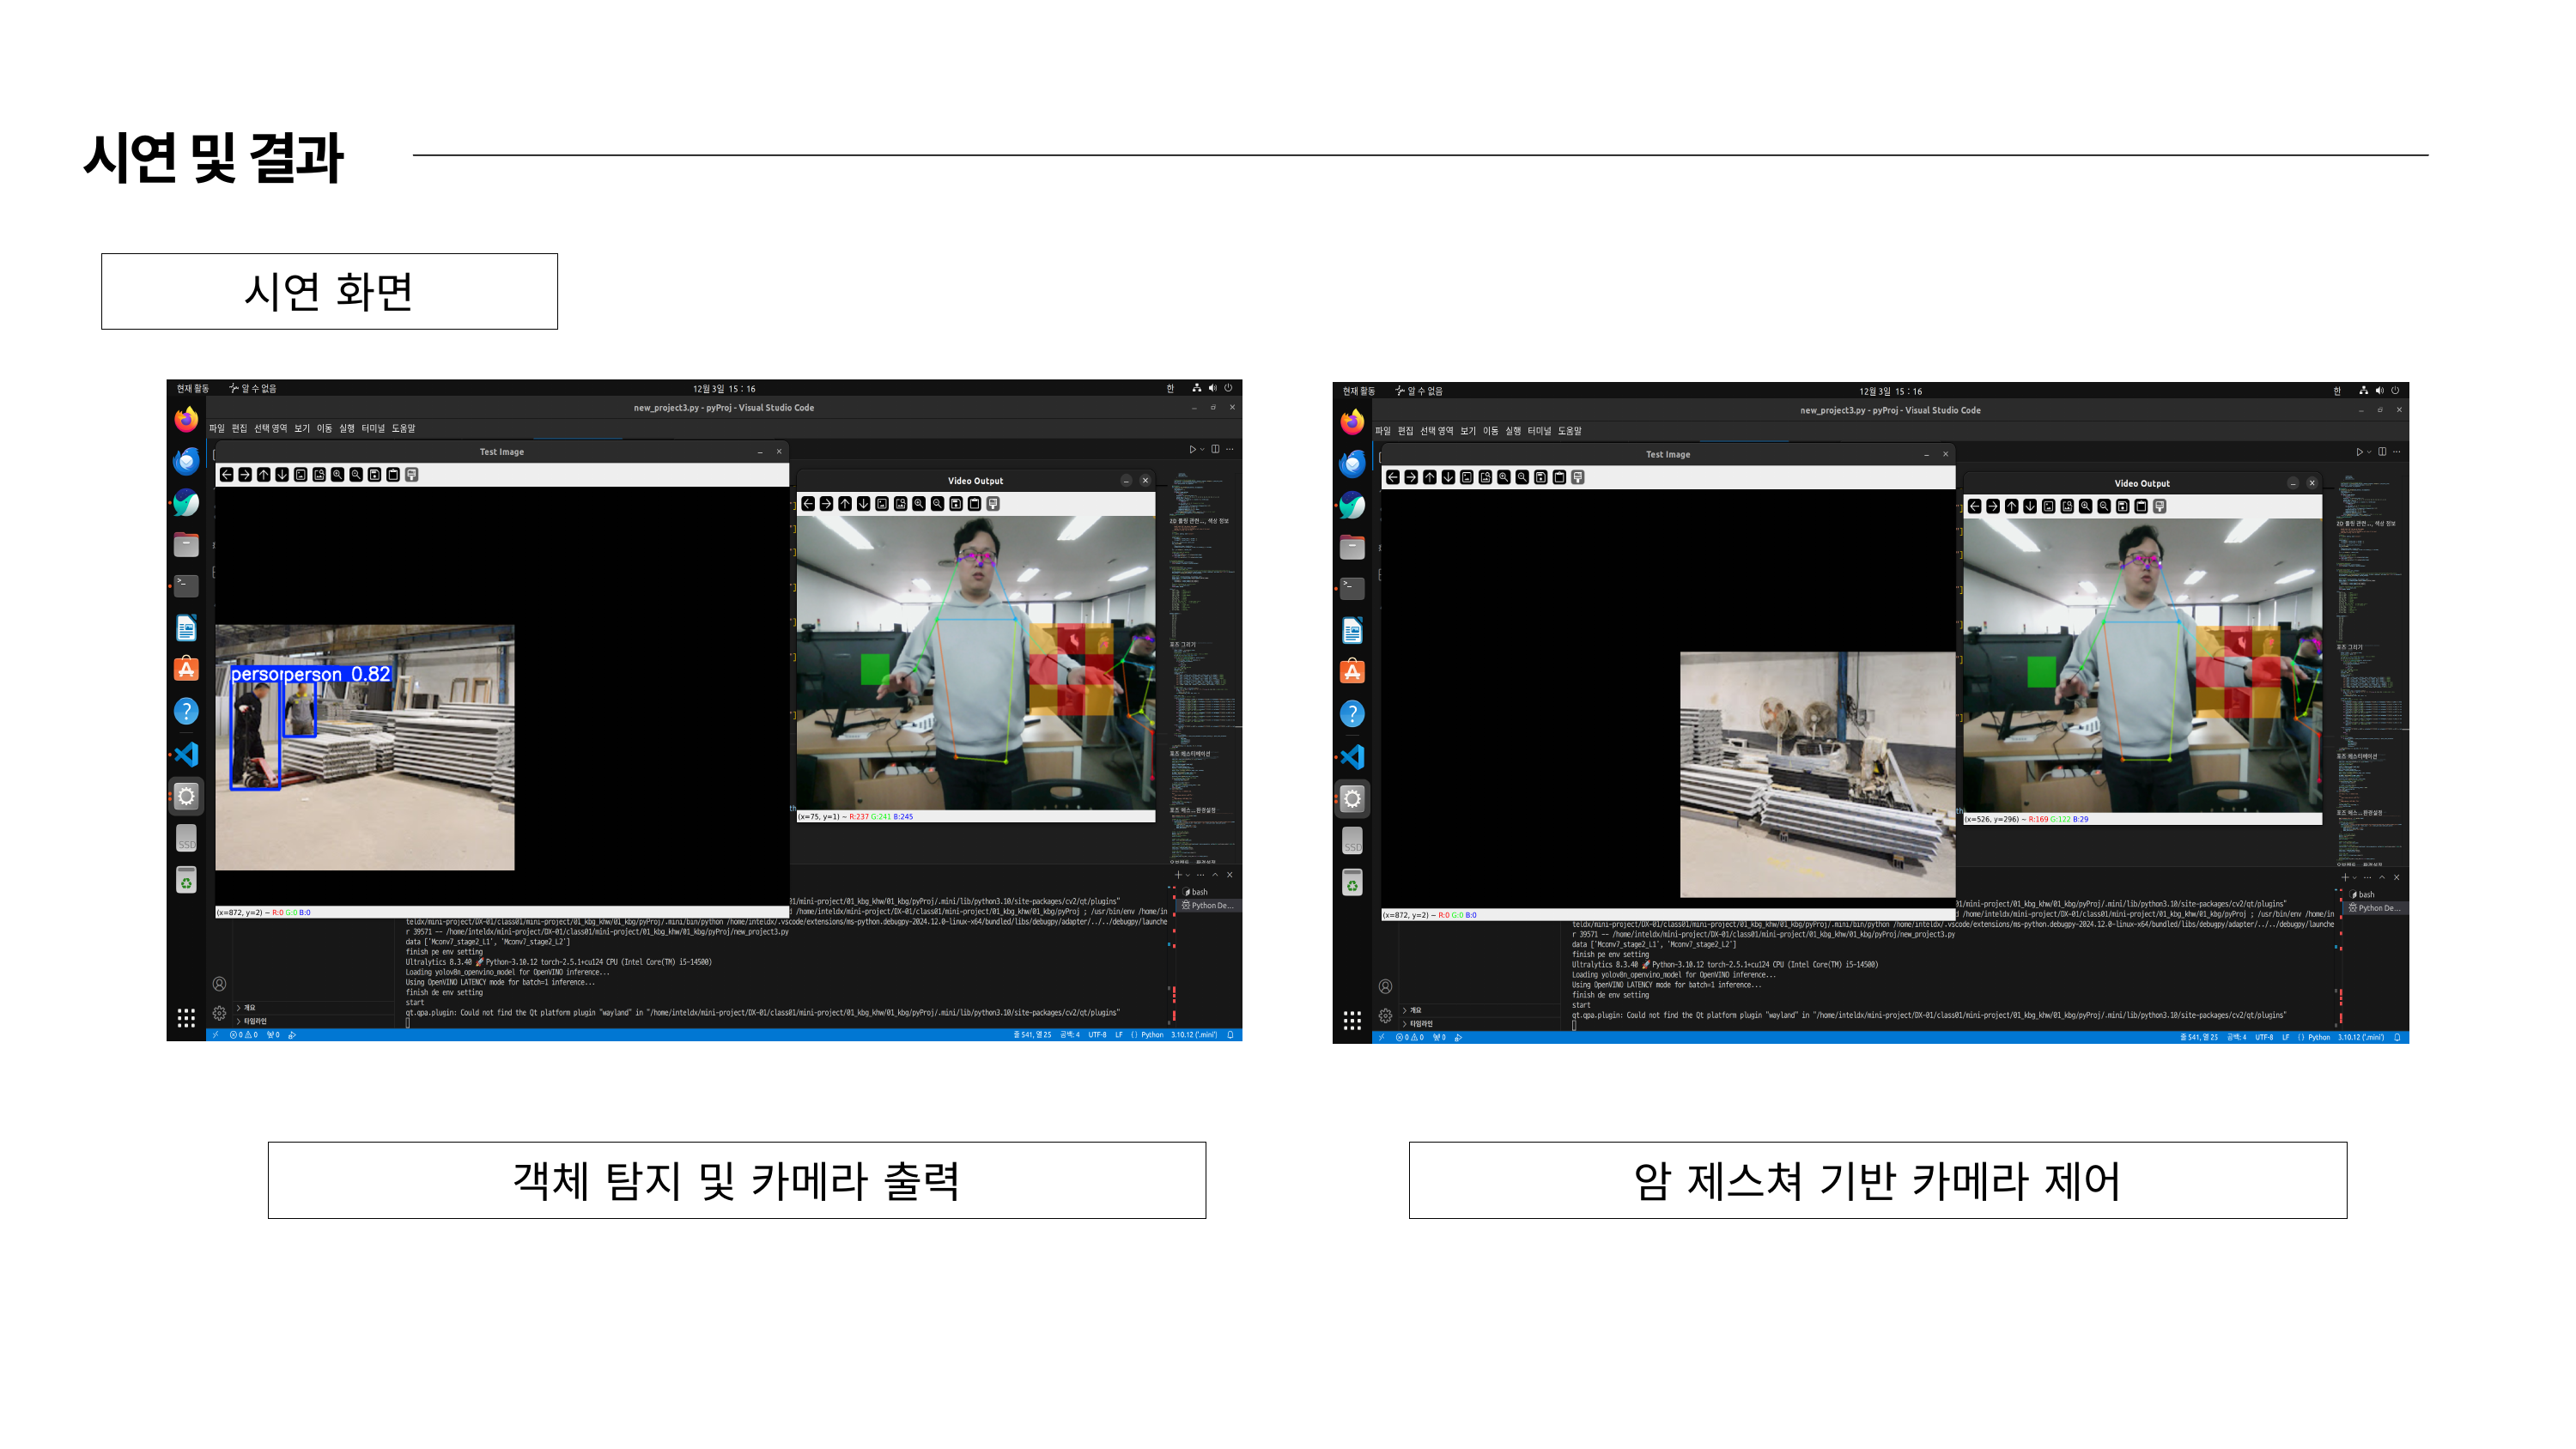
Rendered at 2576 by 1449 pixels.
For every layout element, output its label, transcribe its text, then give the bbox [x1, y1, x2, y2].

text_box 객체 탐지 및 카메라 출력 [268, 1142, 1206, 1219]
text_box 시연 화면 [101, 253, 558, 330]
text_box 시연 및 결과 [82, 112, 609, 191]
text_box 암 제스쳐 기반 카메라 제어 [1409, 1142, 2348, 1219]
picture [1333, 382, 2409, 1044]
picture [167, 379, 1242, 1041]
